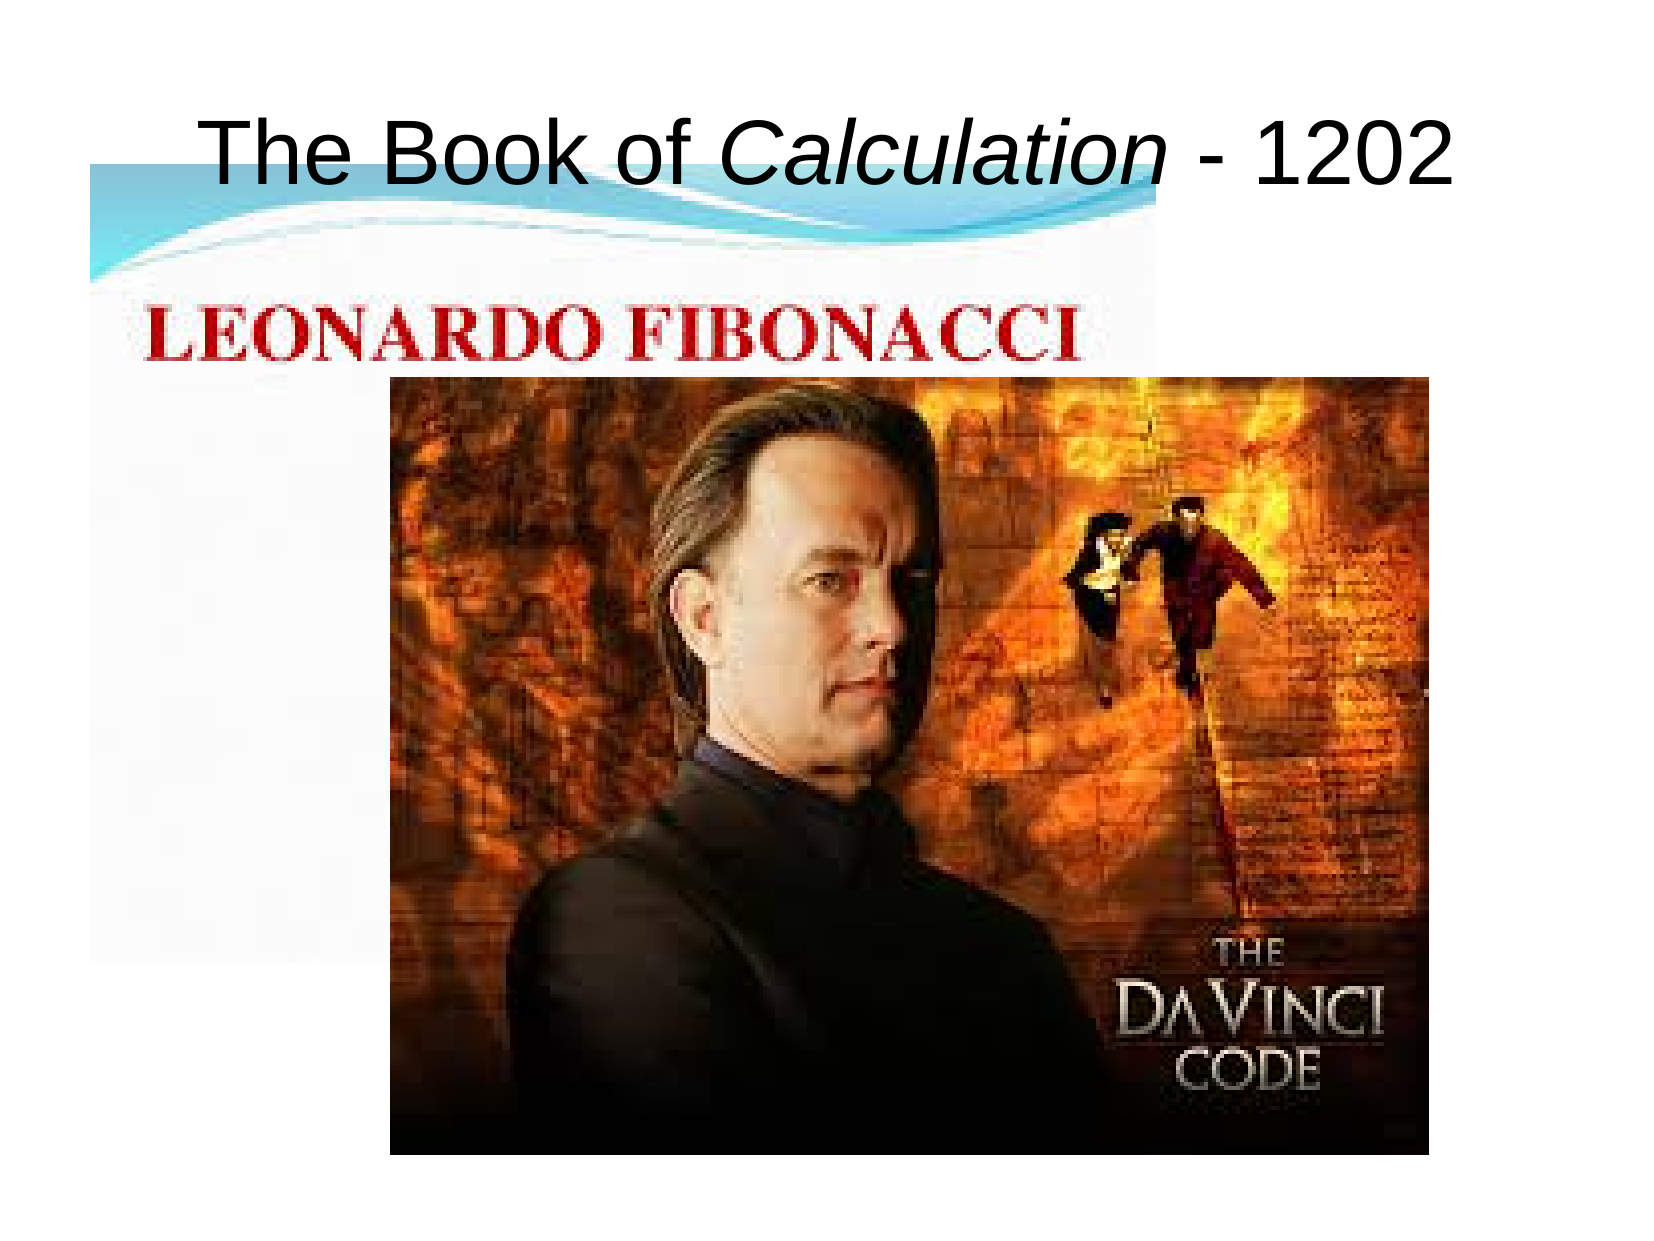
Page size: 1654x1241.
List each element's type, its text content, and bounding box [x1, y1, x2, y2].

picture [90, 257, 1429, 1156]
title The Book of Calculation - 1202 [82, 49, 1571, 257]
